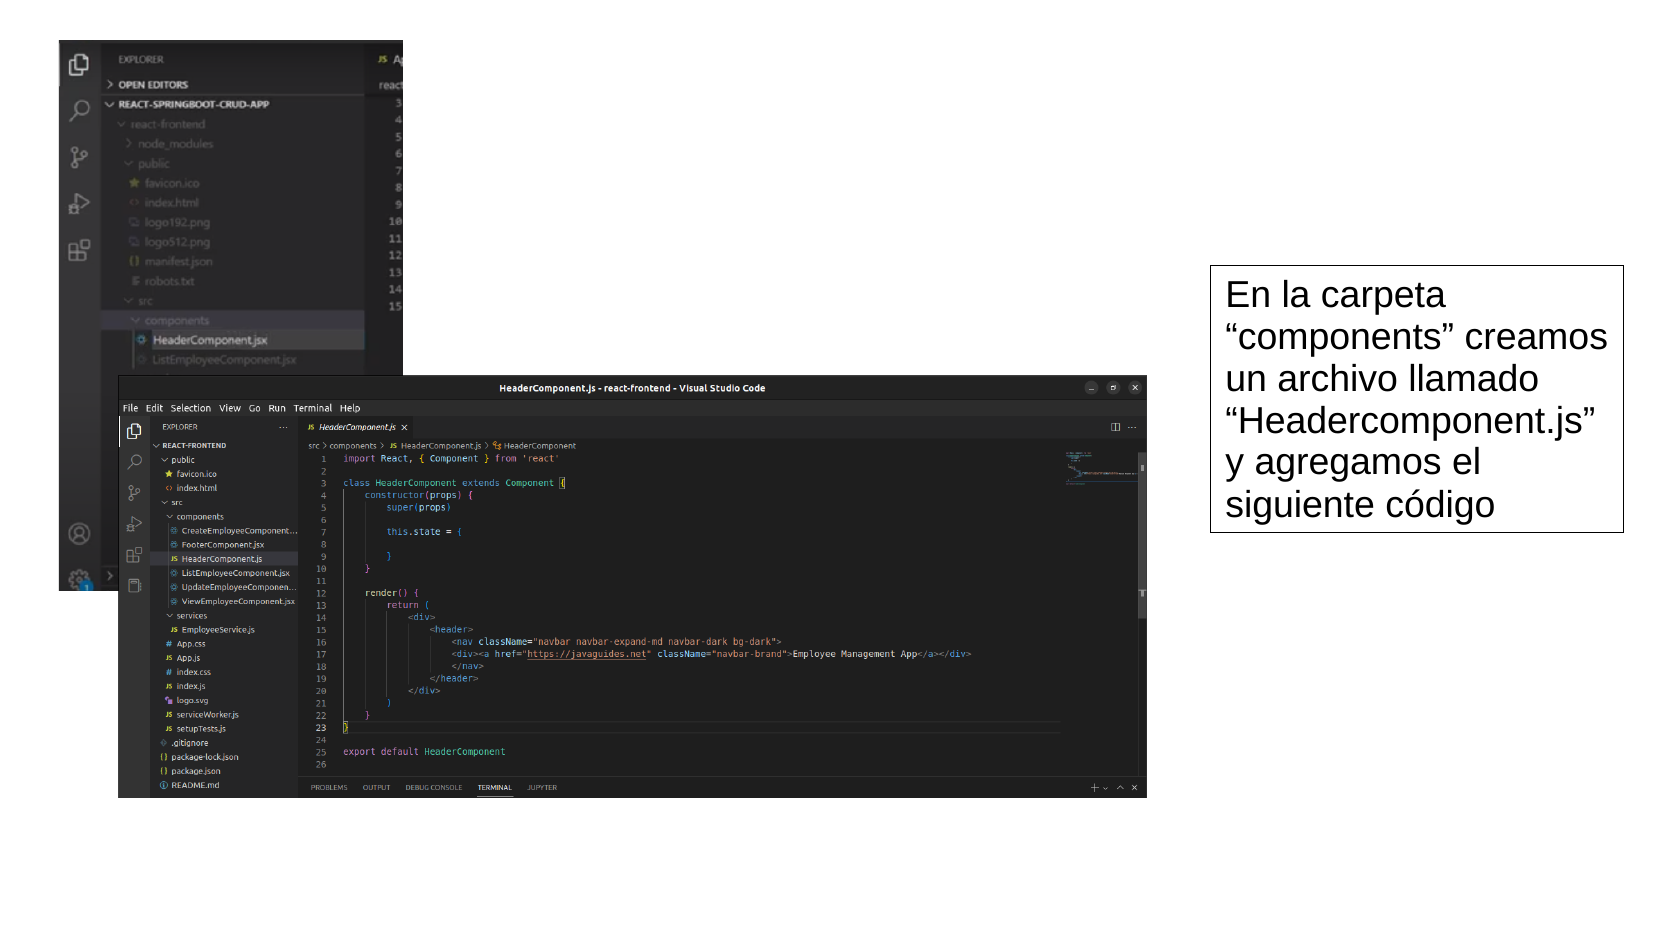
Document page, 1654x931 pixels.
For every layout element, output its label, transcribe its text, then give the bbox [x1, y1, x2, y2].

text_box En la carpeta “components” creamos un archivo llamado “Headercomponent.js” y agregamos el siguiente código [1210, 265, 1624, 533]
picture [58, 40, 1147, 798]
